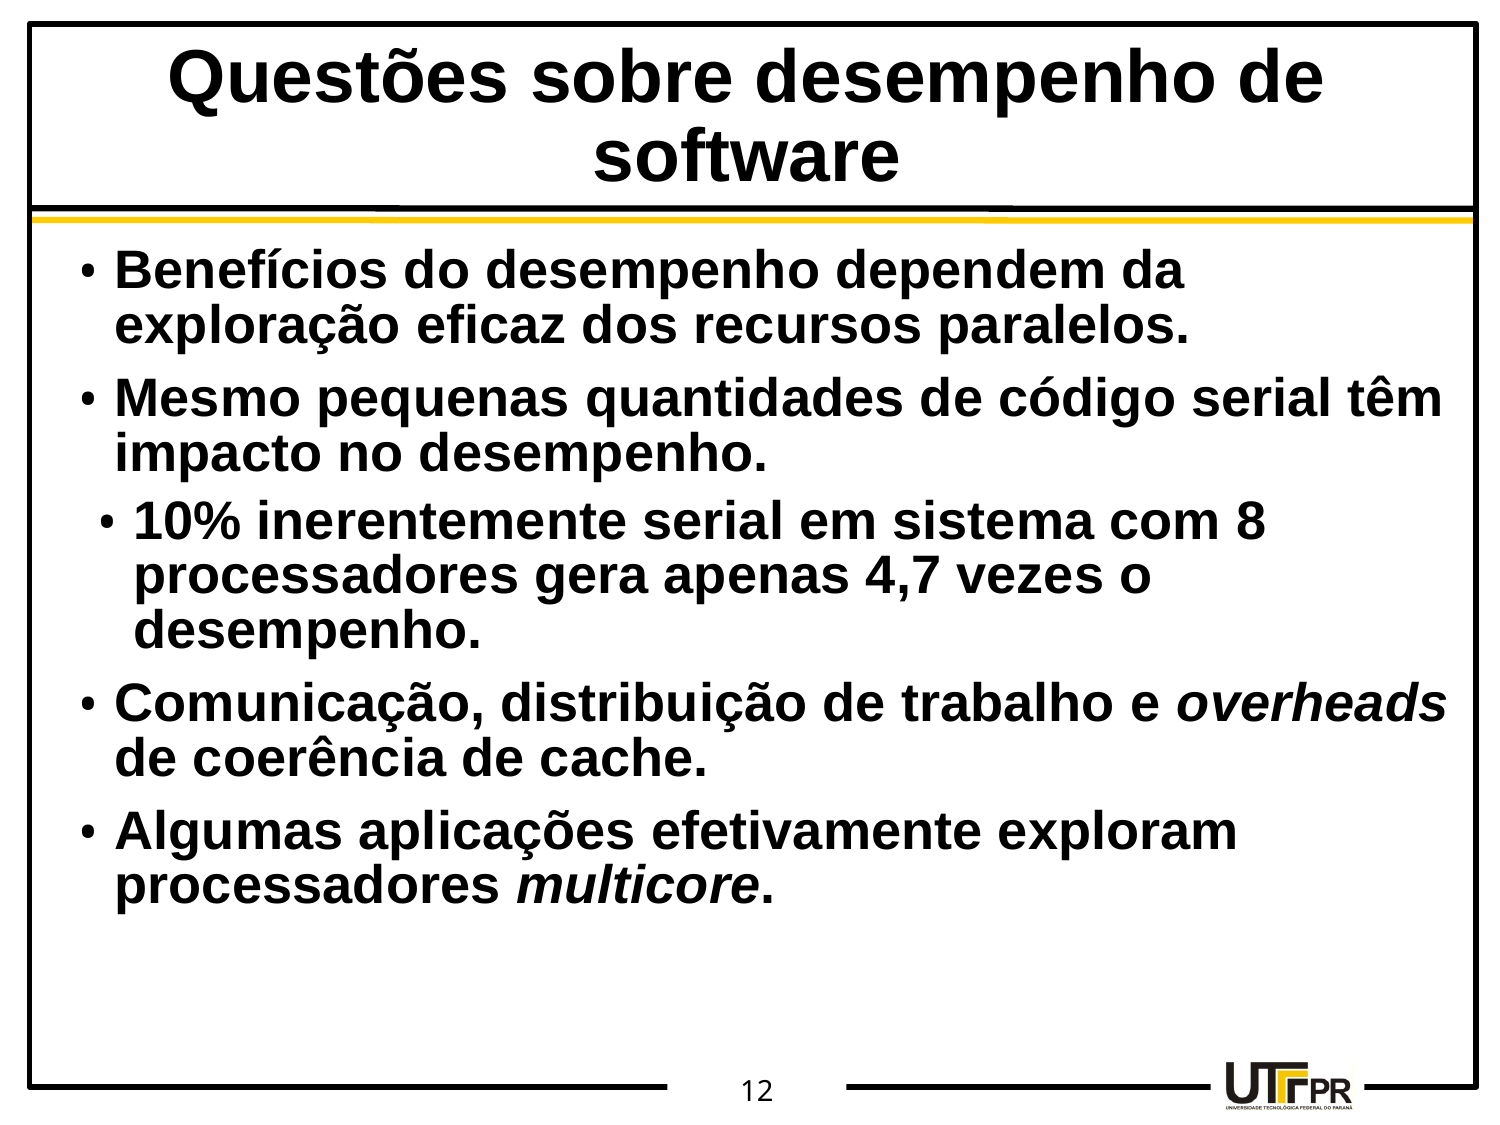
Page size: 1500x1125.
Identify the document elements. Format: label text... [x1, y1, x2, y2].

title Questões sobre desempenho de software [23, 36, 1471, 201]
picture [1225, 1062, 1353, 1110]
list Benefícios do desempenho dependem da exploração eficaz dos recursos paralelos. Mesmo pequenas quantidades de código serial têm impacto no desempenho. 10% inerentemente serial em sistema com 8 processadores gera apenas 4,7 vezes o desempenho. Comunicação, distribuição de trabalho e overheads de coerência de cache. Algumas aplicações efetivamente exploram processadores multicore. [41, 245, 1471, 1040]
